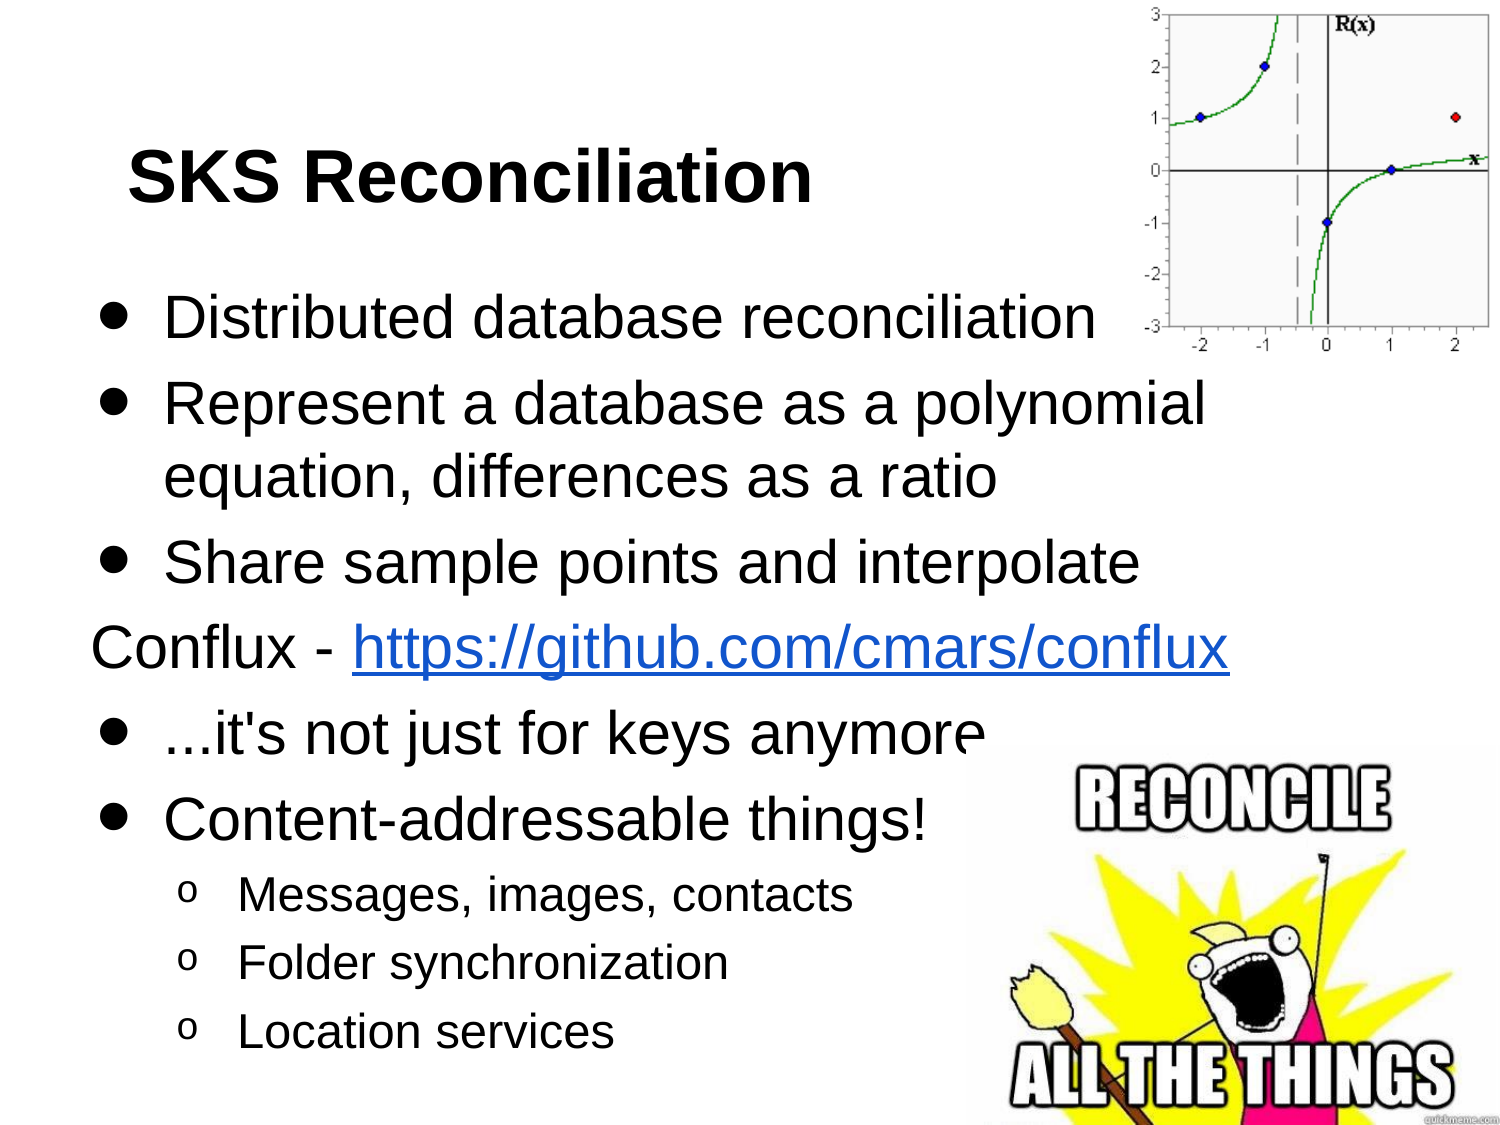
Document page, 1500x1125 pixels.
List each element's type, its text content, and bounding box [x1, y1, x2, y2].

text_box [1128, 0, 1500, 372]
title SKS Reconciliation [75, 45, 1128, 233]
text_box [966, 745, 1500, 1125]
list Distributed database reconciliation Represent a database as a polynomial equation, differences as a ratio Share sample points and interpolate Conflux - https://github.com/cmars/conflux ...it's not just for keys anymore Content-addressable things! Messages, images, contacts Folder synchronization Location services [75, 262, 1425, 1078]
